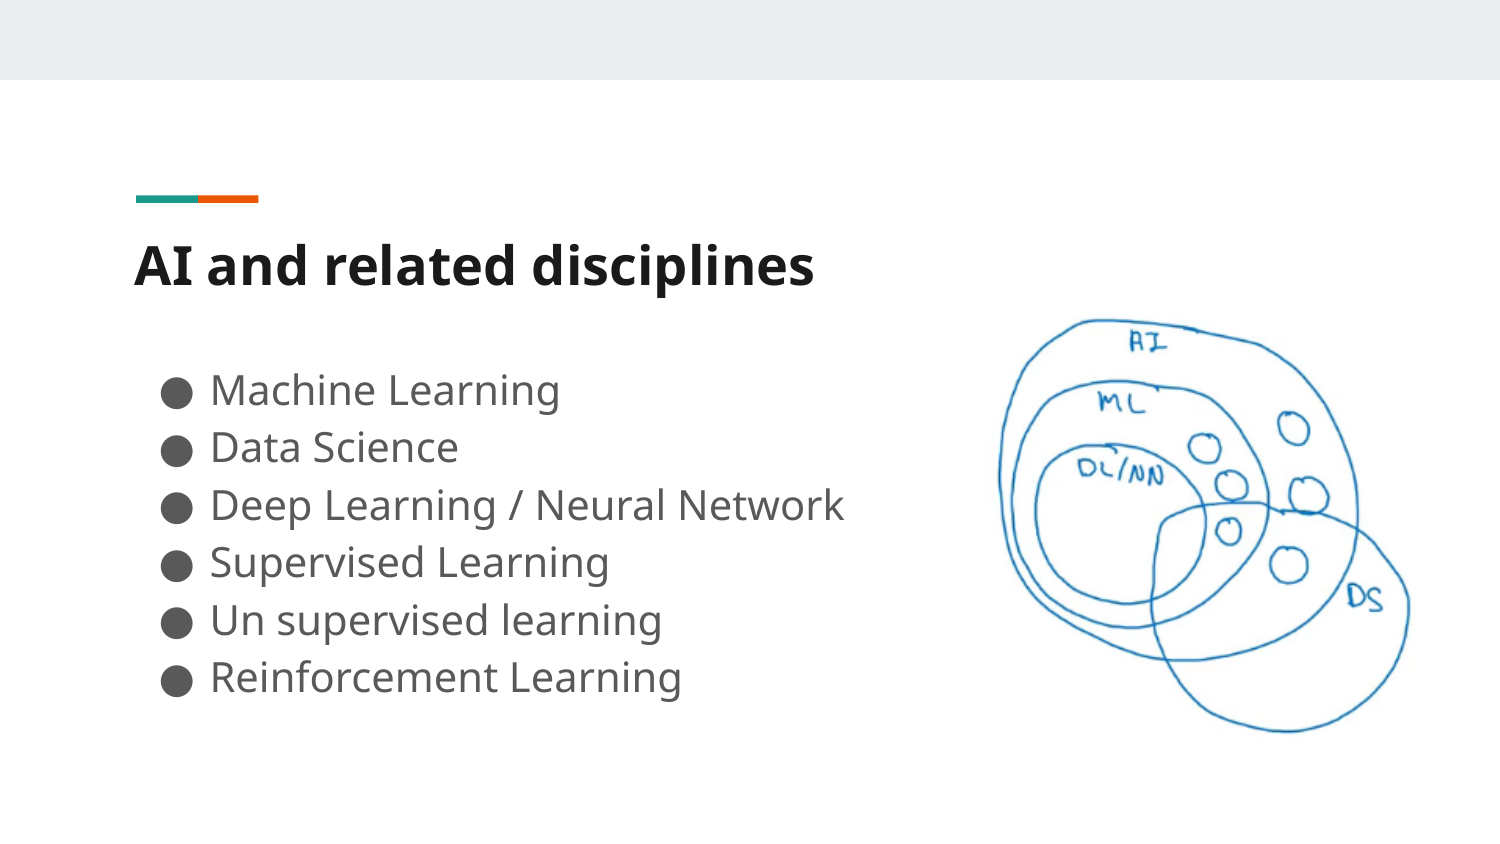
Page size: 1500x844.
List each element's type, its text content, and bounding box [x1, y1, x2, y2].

picture [988, 307, 1434, 742]
title AI and related disciplines [119, 216, 1381, 305]
list Machine Learning Data Science Deep Learning / Neural Network Supervised Learning Un supervised learning Reinforcement Learning [119, 341, 988, 712]
